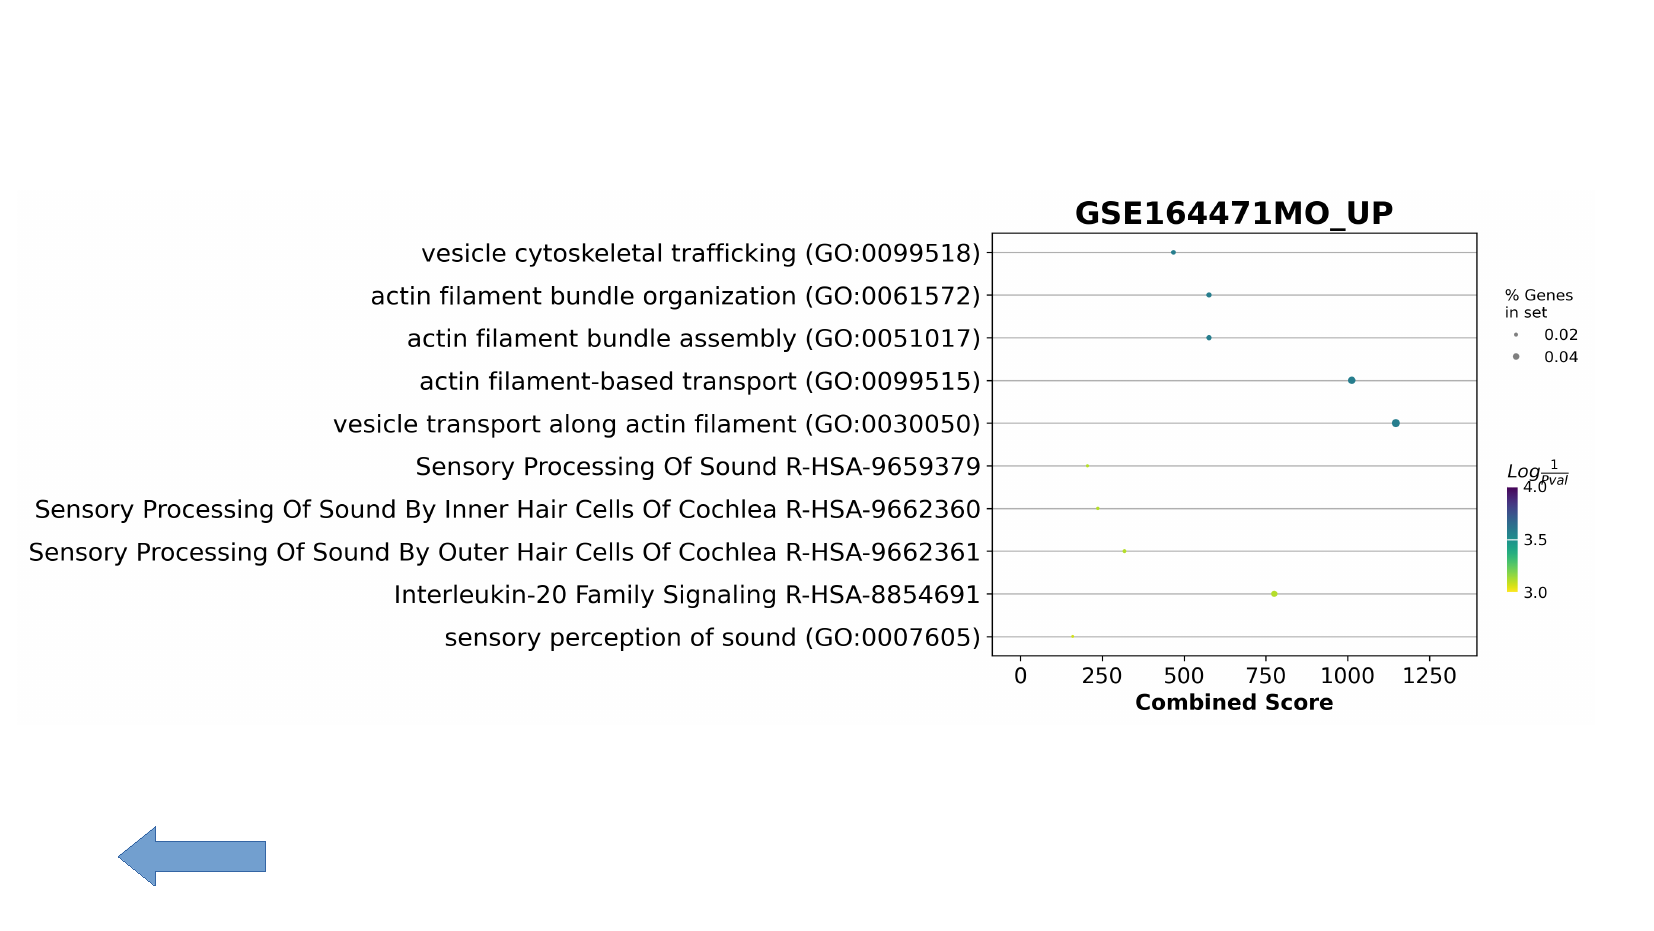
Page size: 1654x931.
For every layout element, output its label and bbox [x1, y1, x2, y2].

text_box [118, 826, 266, 886]
picture [17, 190, 1595, 725]
